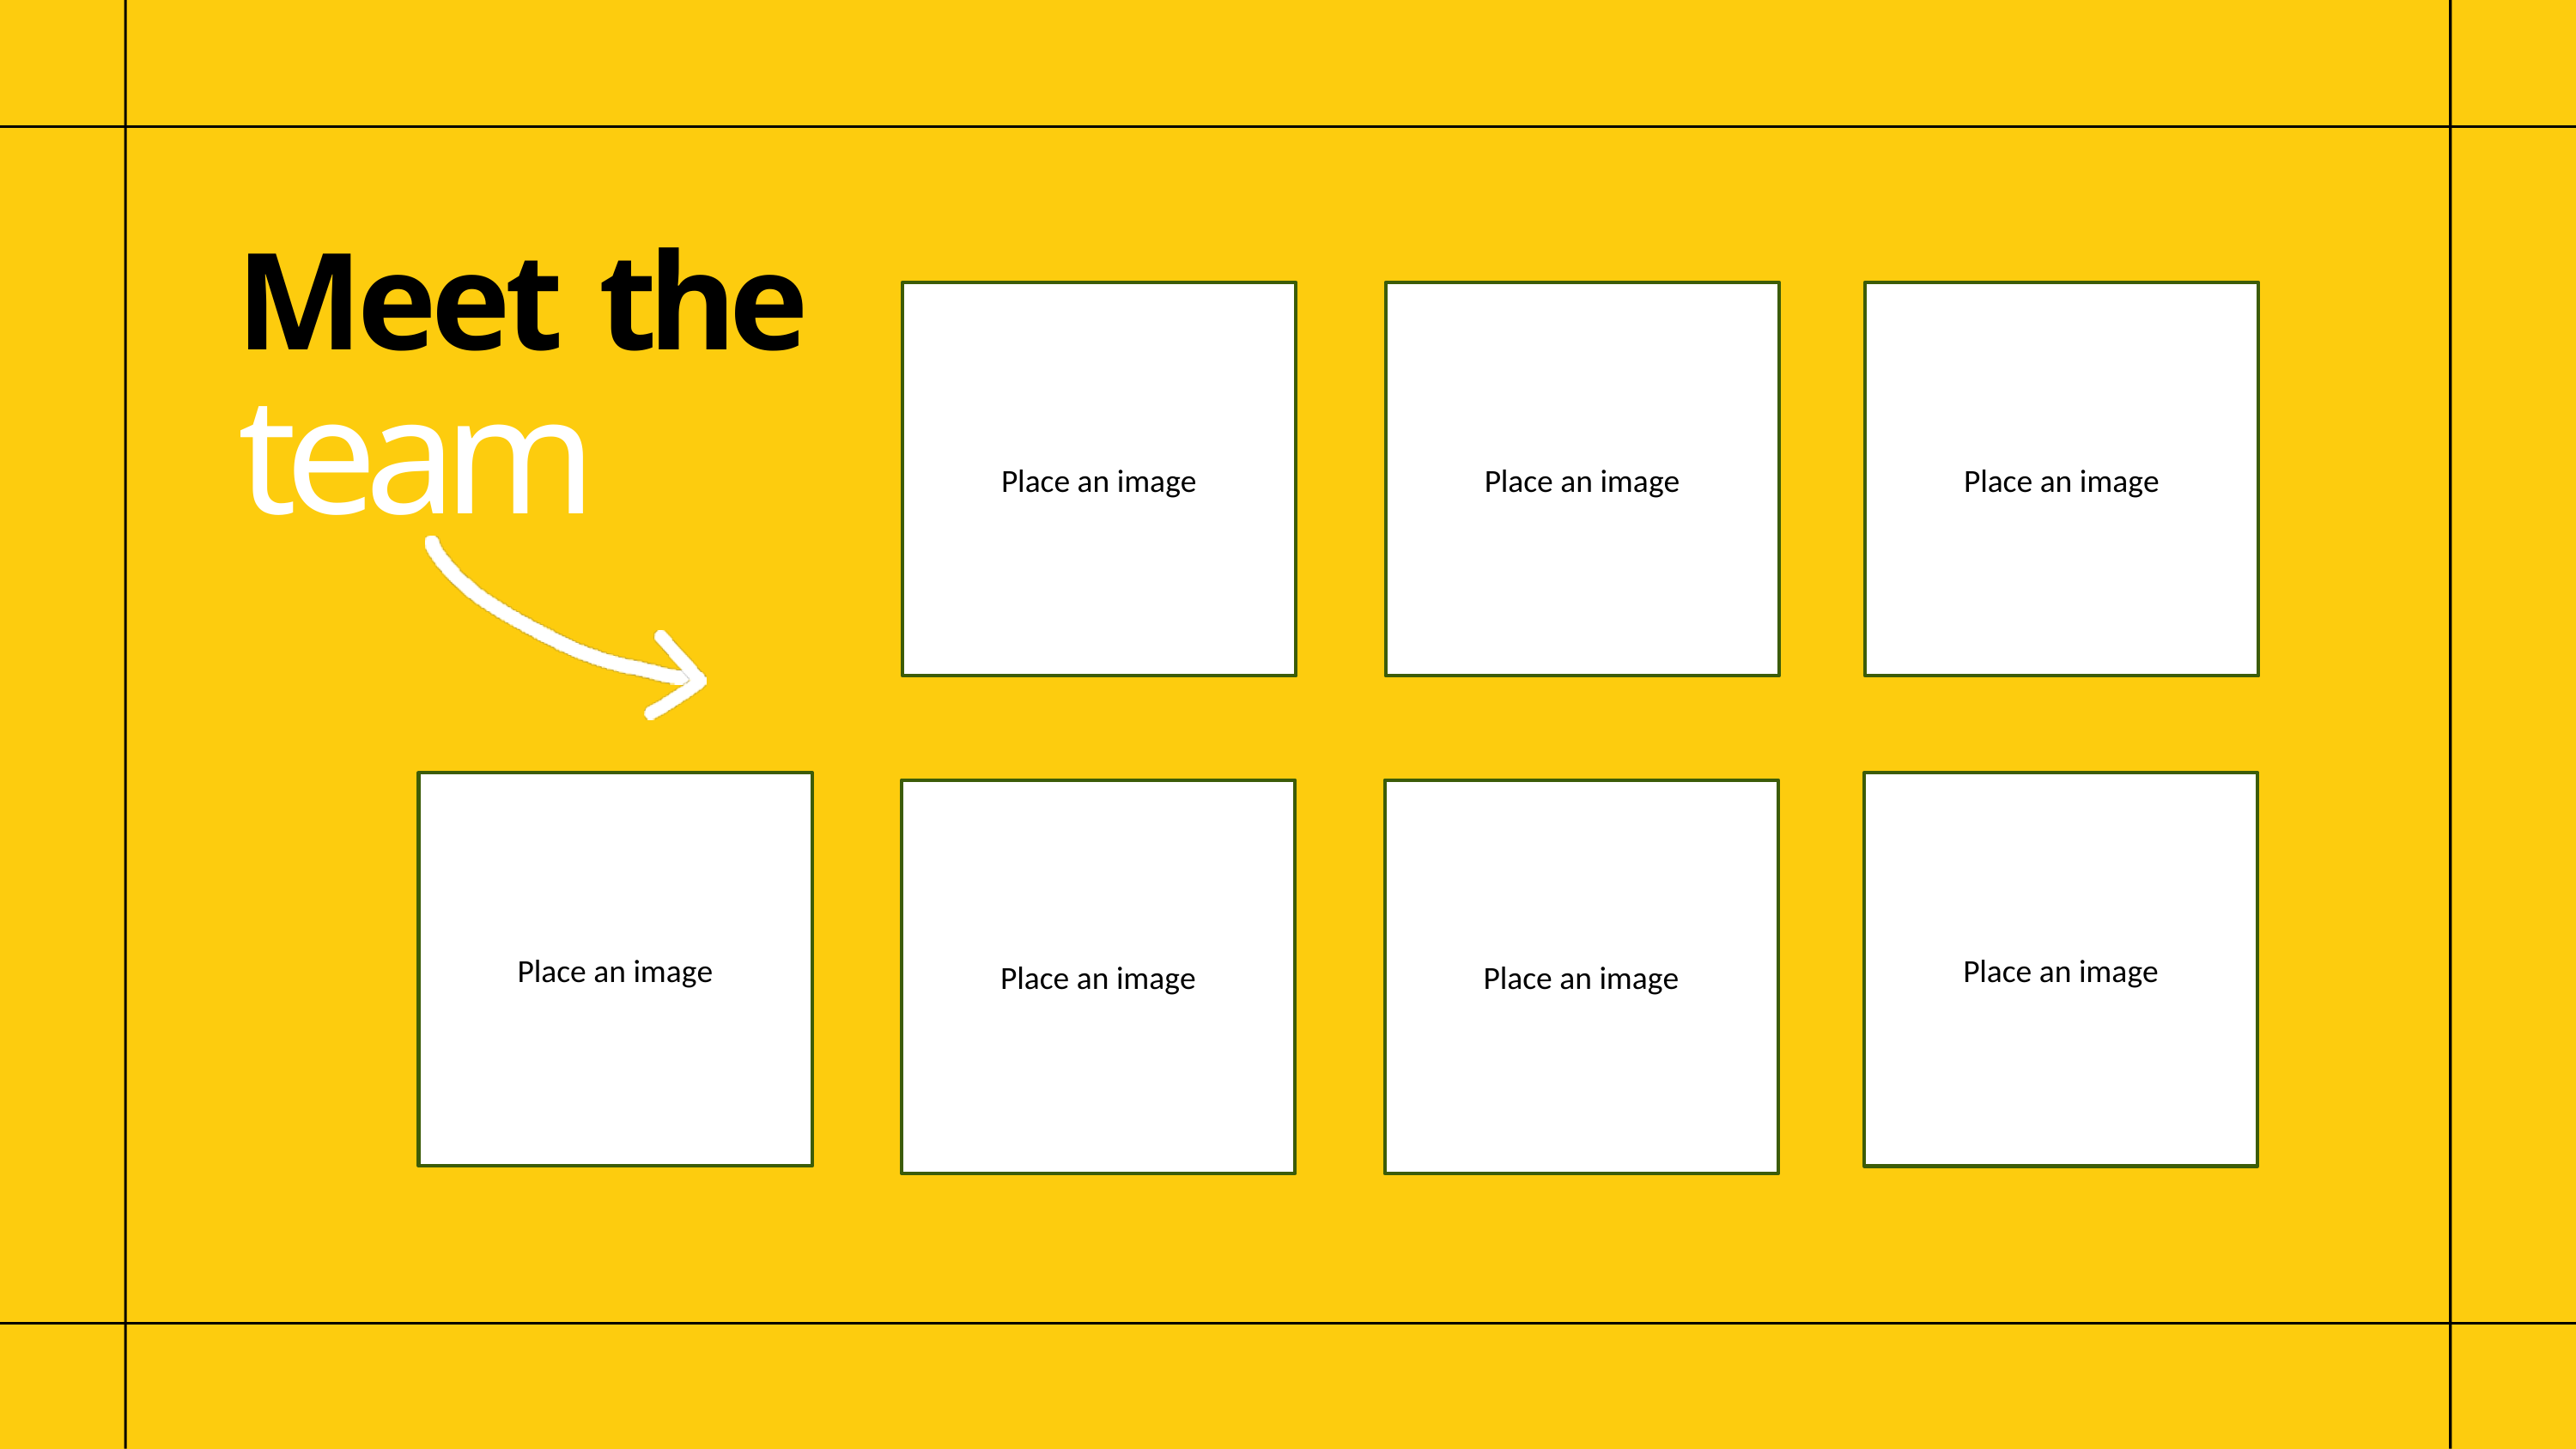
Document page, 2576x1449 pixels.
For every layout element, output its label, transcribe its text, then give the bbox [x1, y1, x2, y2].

title Meet the team [234, 239, 870, 682]
text_box Place an image [1864, 773, 2257, 1167]
text_box Place an image [1385, 780, 1778, 1173]
text_box Place an image [1386, 282, 1779, 676]
text_box Place an image [902, 780, 1295, 1173]
text_box Place an image [419, 773, 812, 1166]
text_box Place an image [1865, 282, 2258, 676]
picture [425, 536, 707, 720]
text_box Place an image [902, 282, 1296, 676]
